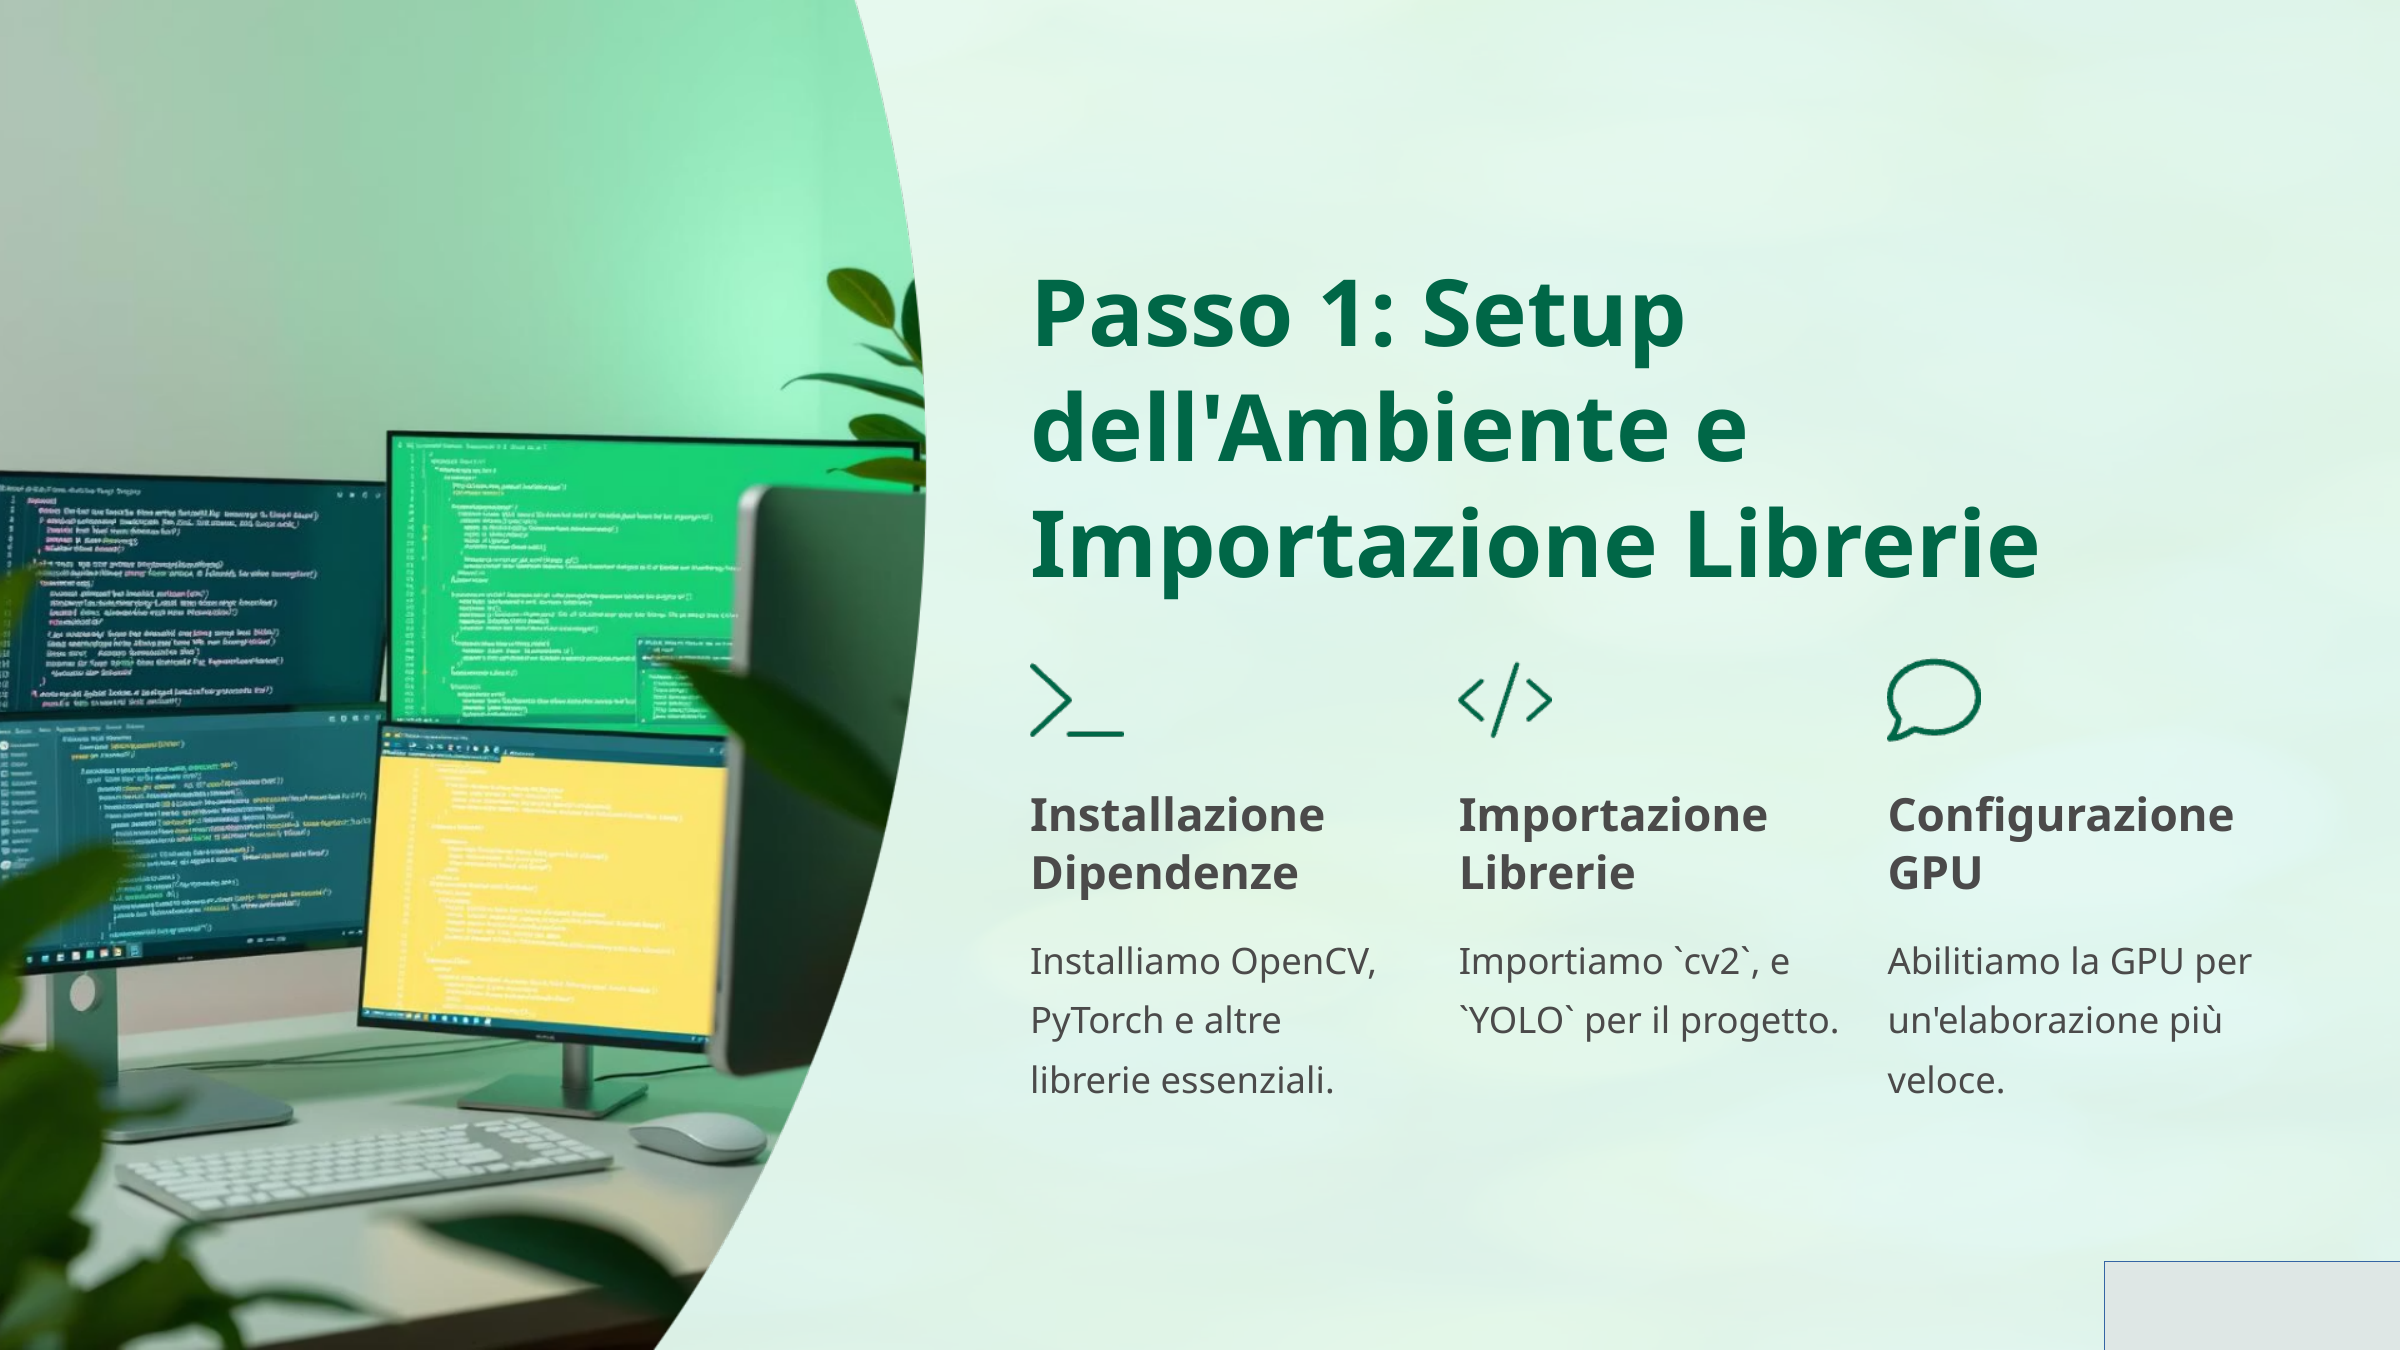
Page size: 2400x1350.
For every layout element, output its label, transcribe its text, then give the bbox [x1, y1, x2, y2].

picture [1458, 653, 1552, 747]
text_box Installazione Dipendenze [1030, 783, 1413, 901]
text_box Installiamo OpenCV, PyTorch e altre librerie essenziali. [1030, 922, 1413, 1101]
text_box [2104, 1261, 2400, 1350]
text_box Abilitiamo la GPU per un'elaborazione più veloce. [1887, 922, 2270, 1101]
text_box Configurazione GPU [1887, 783, 2270, 901]
picture [1030, 653, 1124, 747]
text_box Importazione Librerie [1458, 783, 1841, 901]
picture [0, 0, 945, 1350]
text_box Importiamo `cv2`, e `YOLO` per il progetto. [1458, 922, 1841, 1042]
picture [1887, 653, 1981, 747]
text_box Passo 1: Setup dell'Ambiente e Importazione Librerie [1030, 248, 2270, 598]
